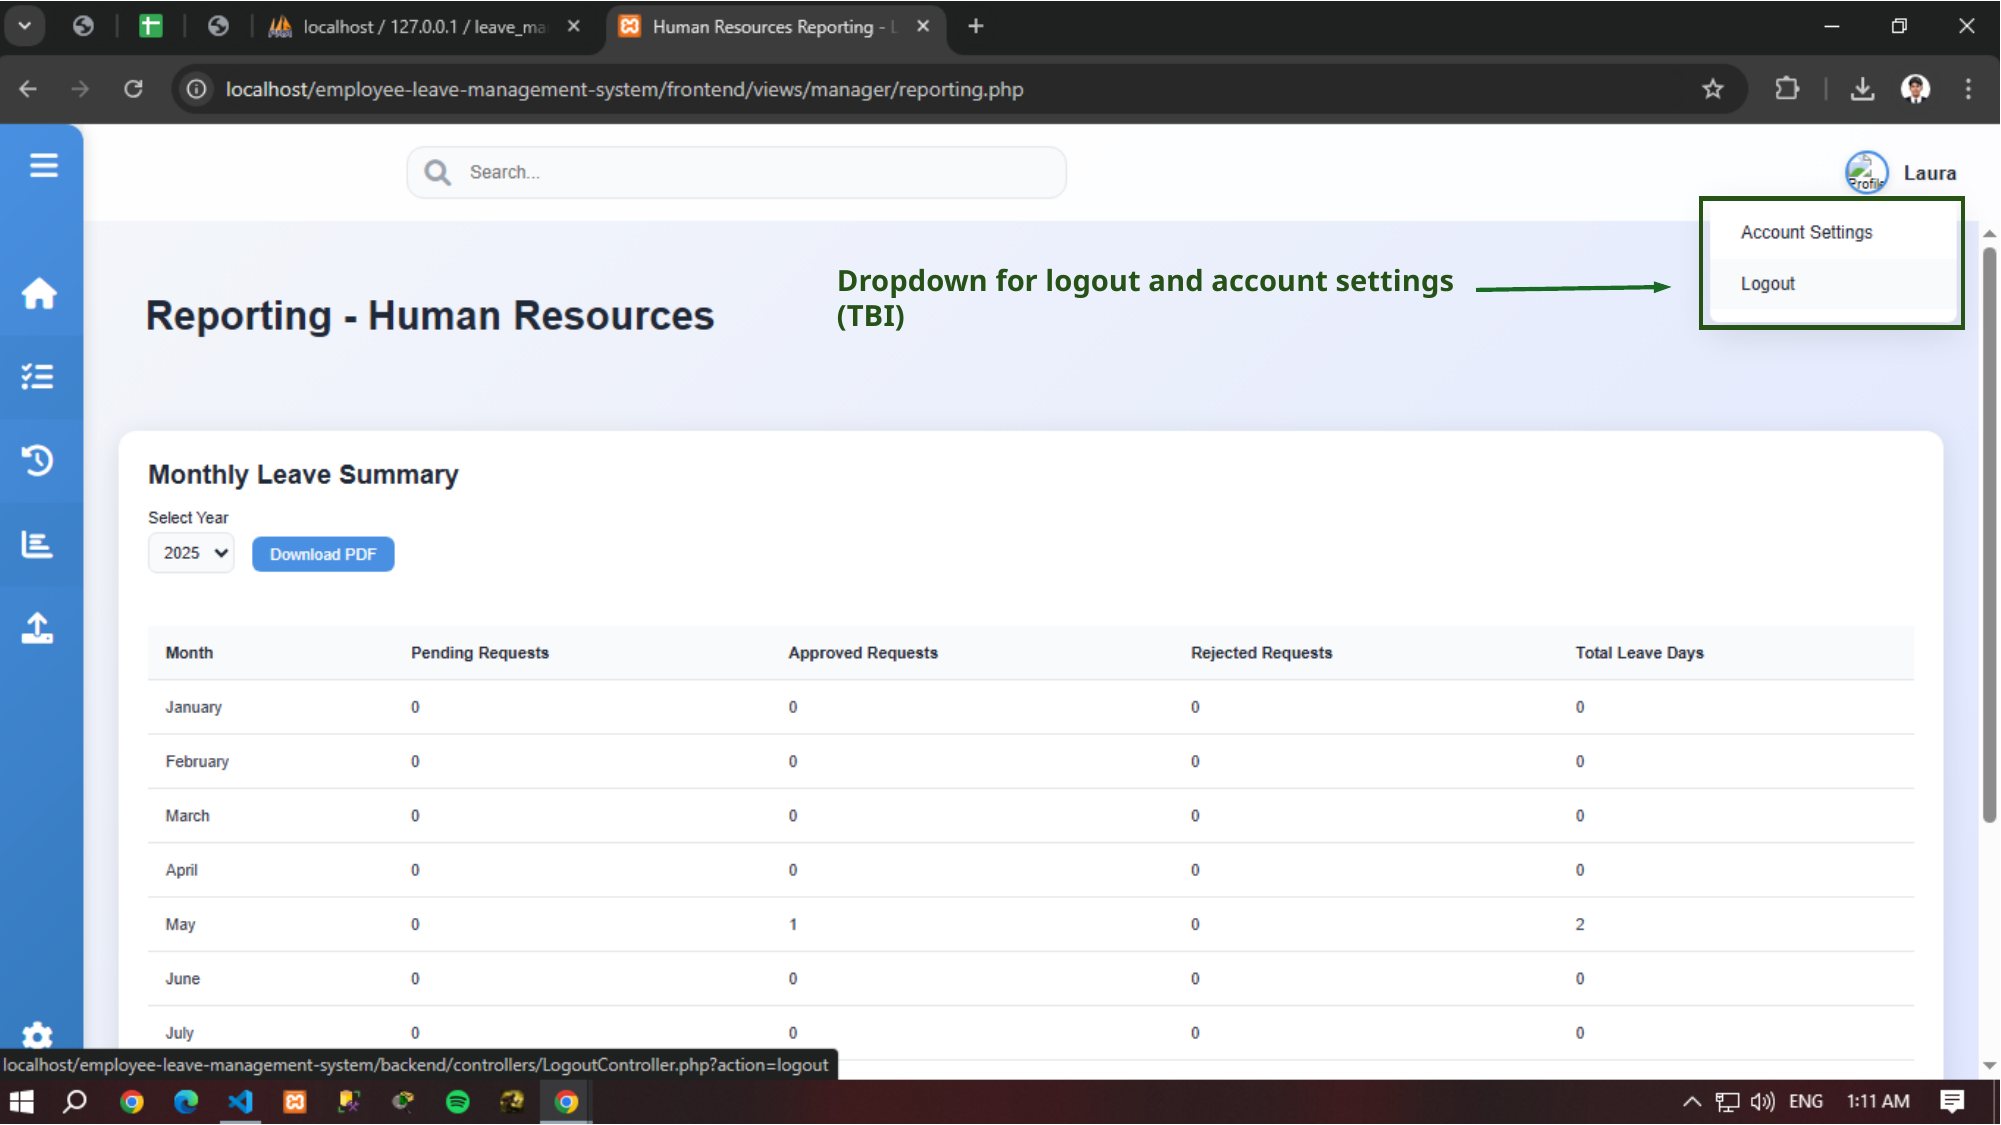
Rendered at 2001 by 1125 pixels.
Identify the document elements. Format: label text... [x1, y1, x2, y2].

picture [0, 1, 2000, 1124]
text_box Dropdown for logout and account settings (TBI) [821, 255, 1475, 306]
